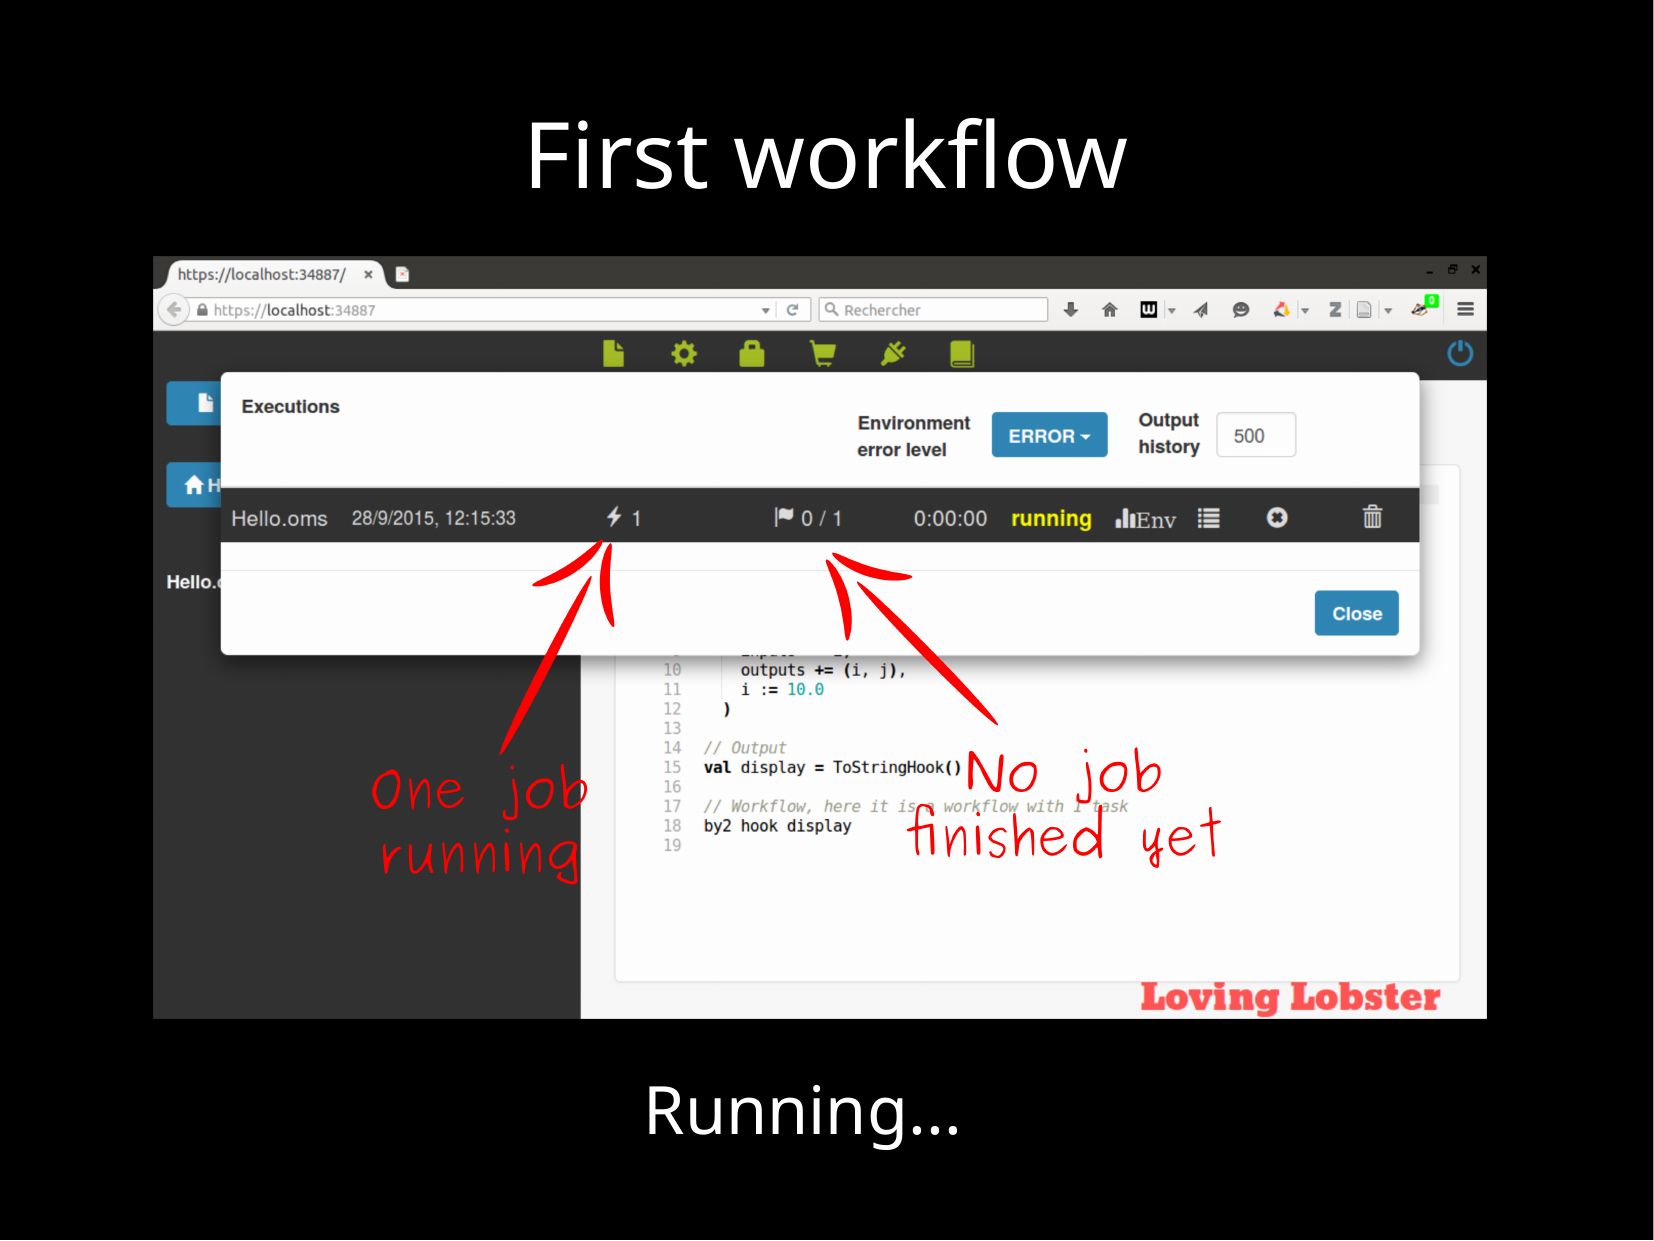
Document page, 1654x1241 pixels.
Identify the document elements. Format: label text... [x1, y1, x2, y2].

picture [153, 256, 1487, 1019]
title First workflow [82, 49, 1571, 257]
list Running... [59, 1062, 1548, 1241]
